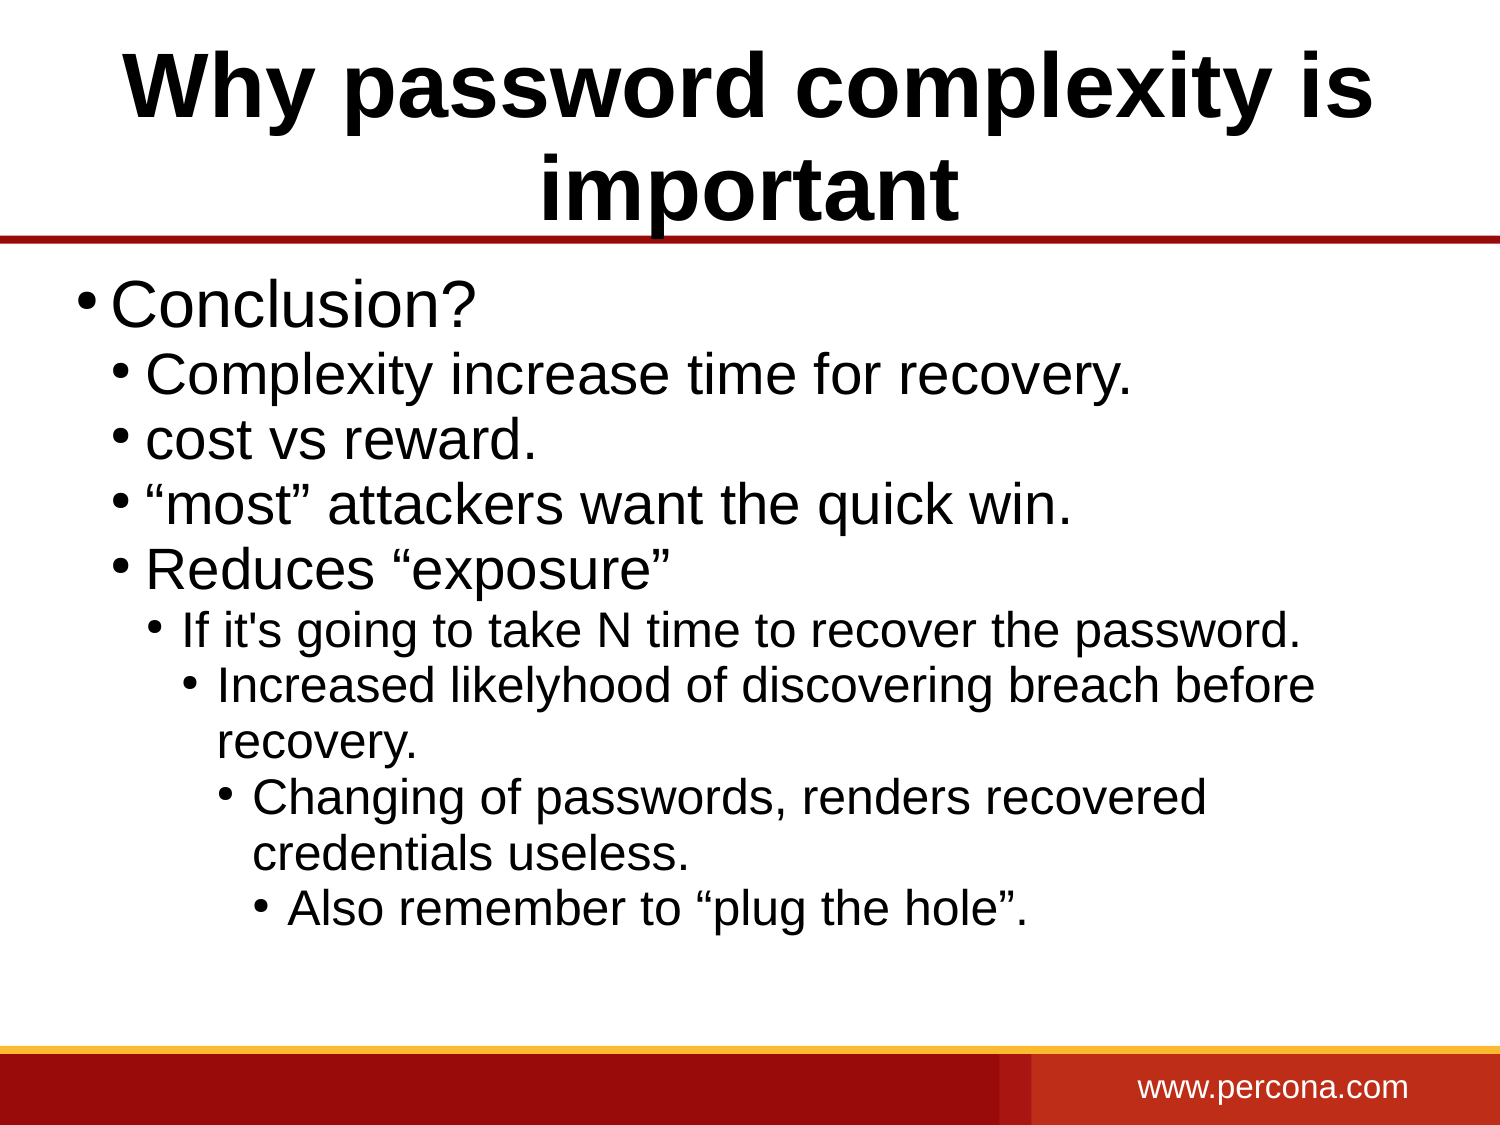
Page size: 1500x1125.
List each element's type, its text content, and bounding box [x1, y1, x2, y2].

text_box Conclusion? Complexity increase time for recovery. cost vs reward. “most” attackers want the quick win. Reduces “exposure” If it's going to take N time to recover the password. Increased likelyhood of discovering breach before recovery. Changing of passwords, renders recovered credentials useless. Also remember to “plug the hole”. [75, 263, 1425, 1006]
text_box Why password complexity is important [75, 44, 1425, 233]
